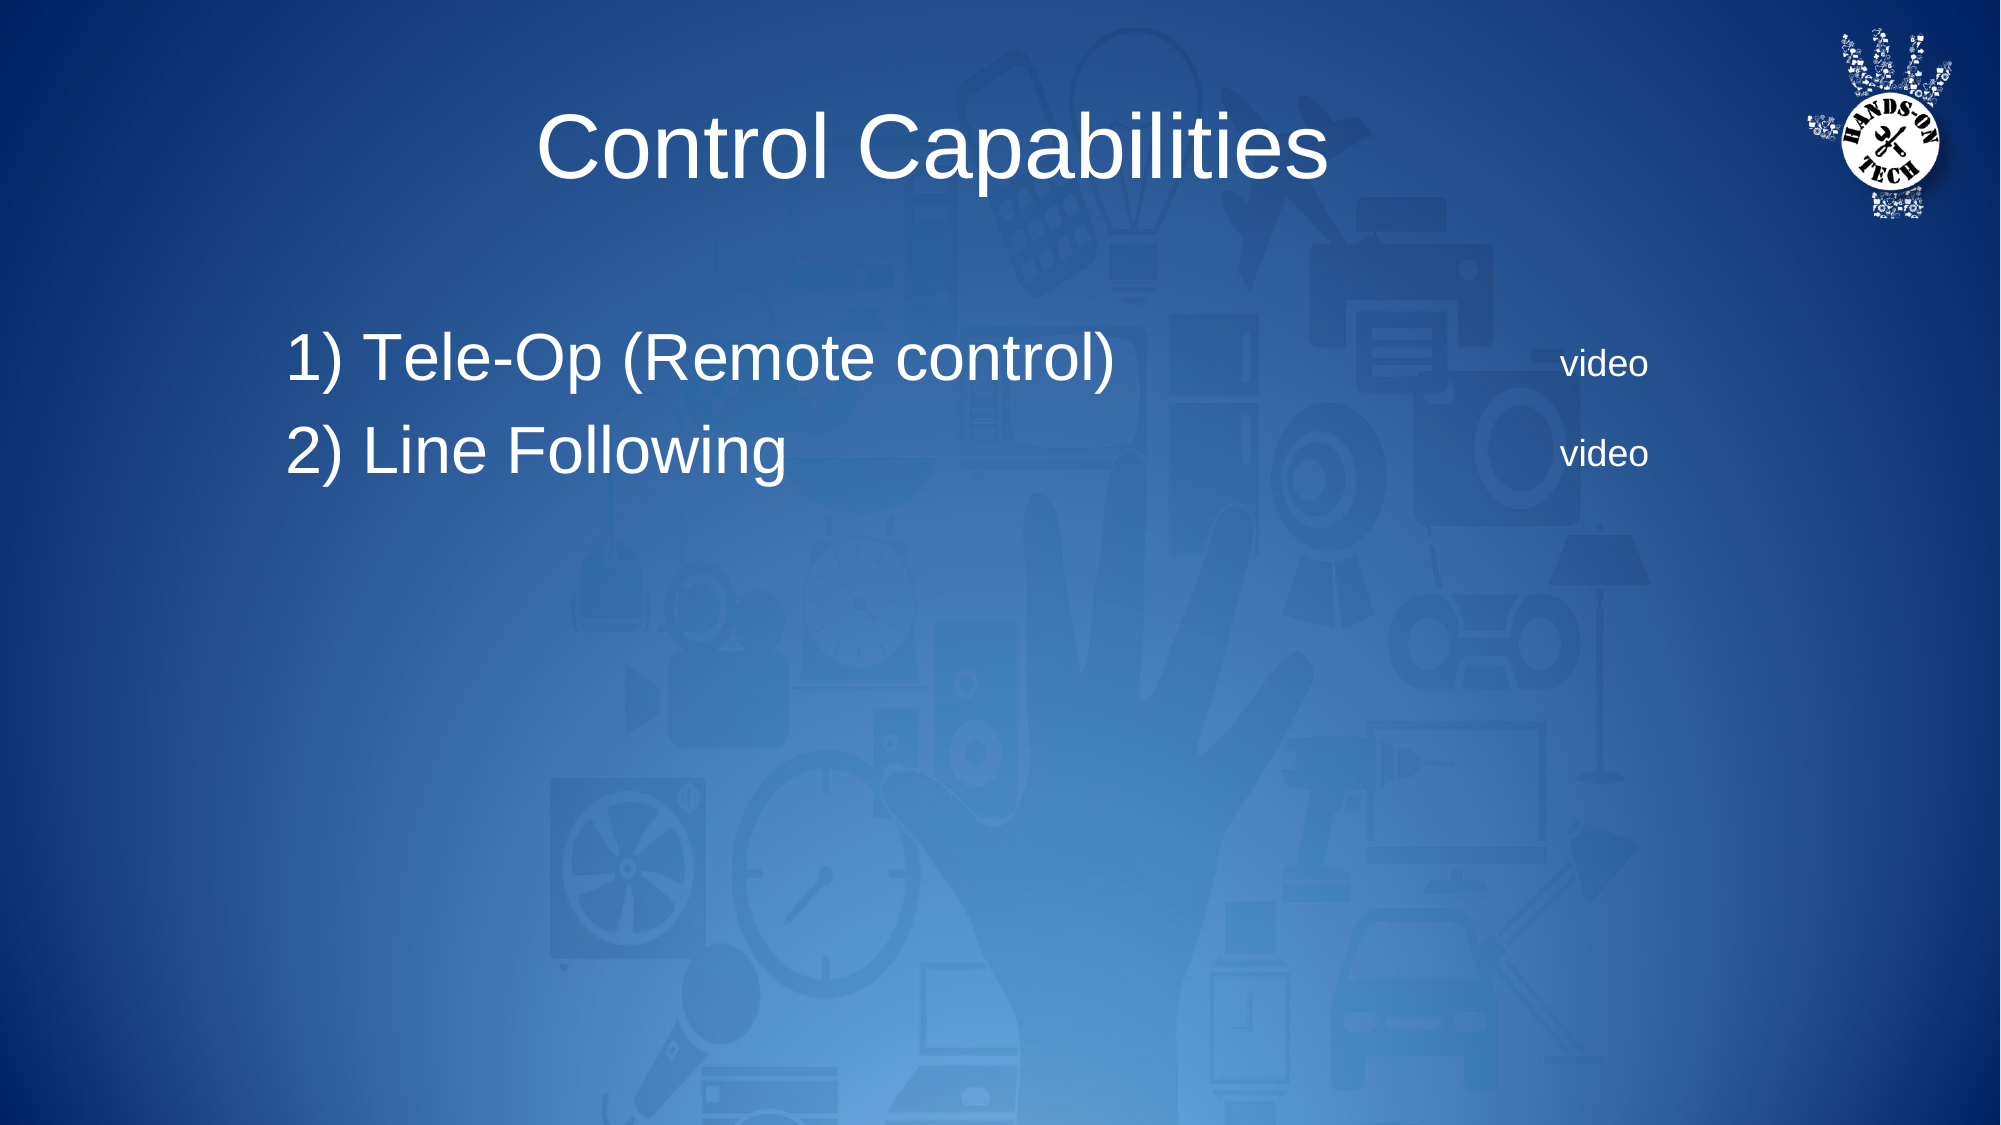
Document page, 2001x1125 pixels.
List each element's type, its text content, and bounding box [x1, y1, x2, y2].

text_box video [1545, 423, 1677, 480]
text_box video [1545, 333, 1664, 390]
picture [0, 0, 2001, 1125]
text_box Tele-Op (Remote control) Line Following [270, 315, 1486, 796]
text_box Control Capabilities [191, 39, 1677, 258]
